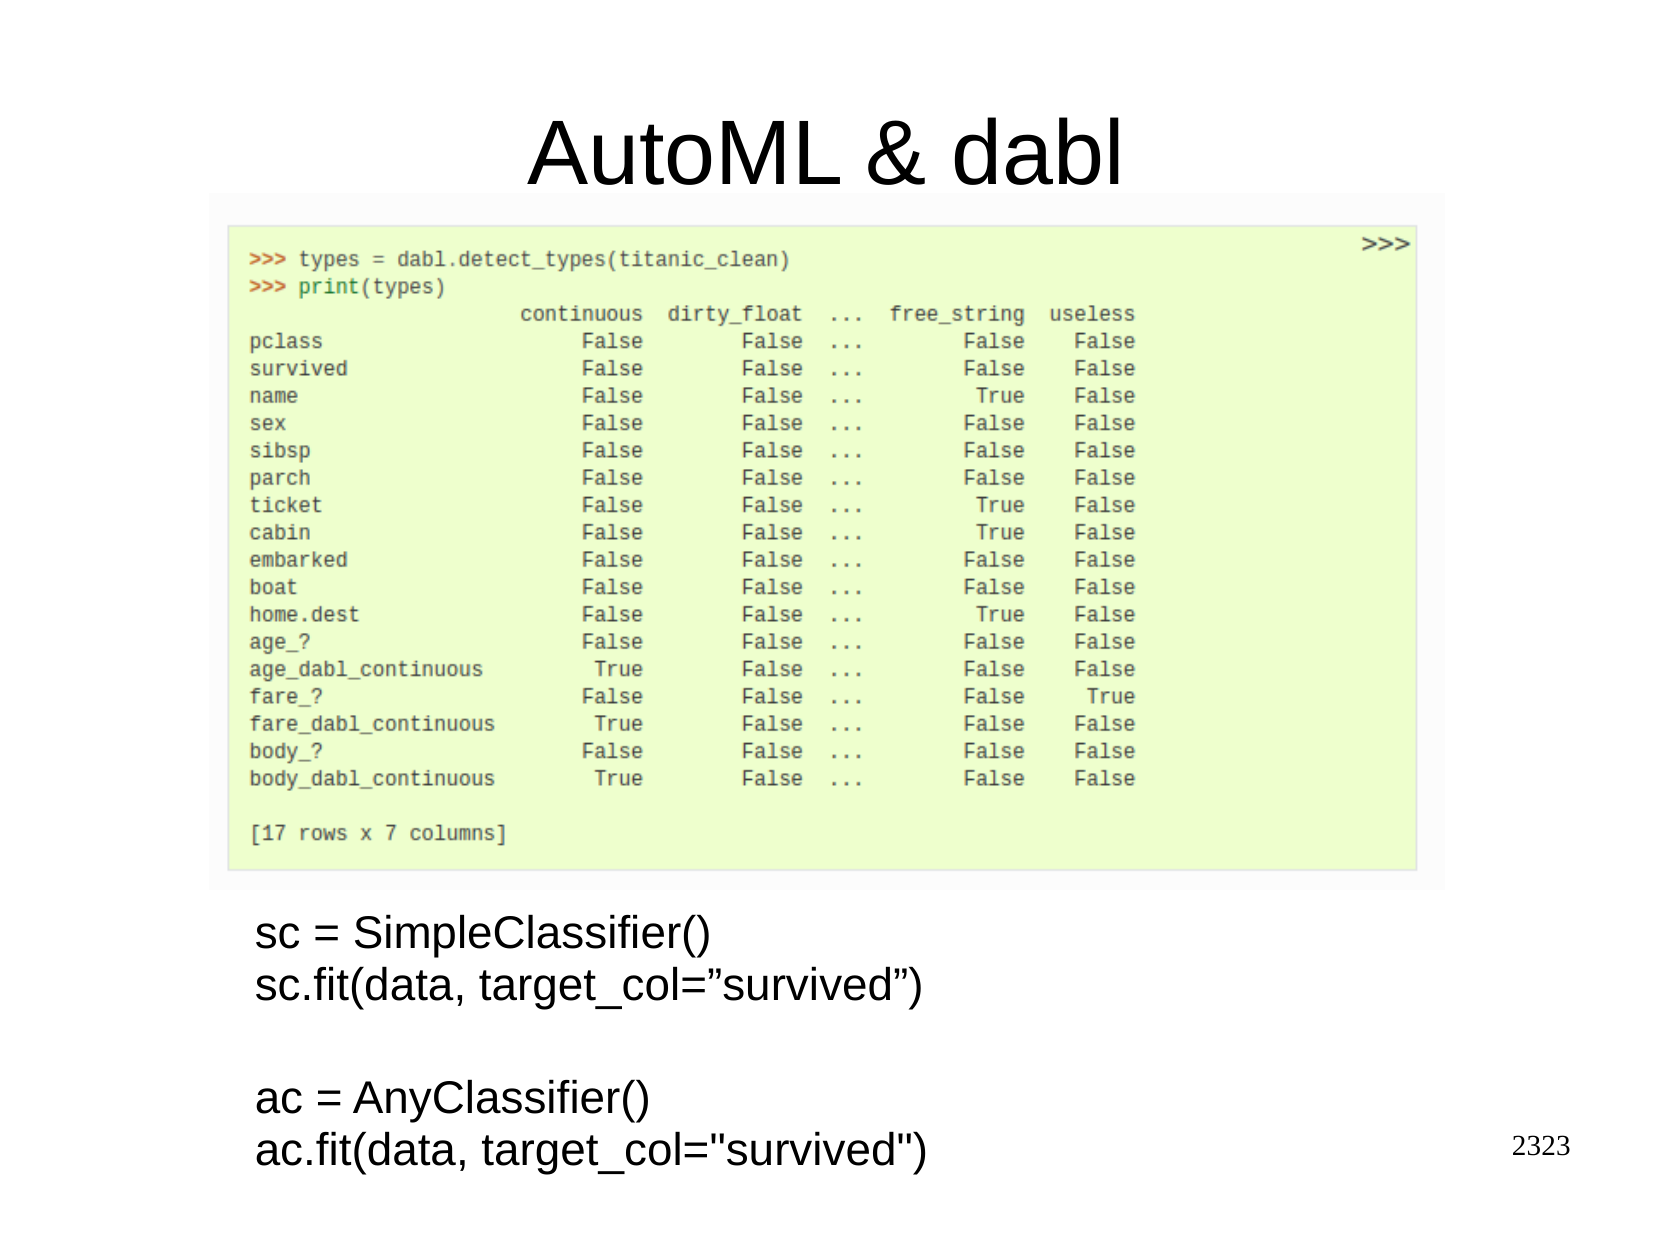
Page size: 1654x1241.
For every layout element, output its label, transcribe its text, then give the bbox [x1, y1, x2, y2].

picture [209, 193, 1445, 891]
text_box sc = SimpleClassifier() sc.fit(data, target_col=”survived”) [240, 900, 952, 1040]
text_box ac = AnyClassifier() ac.fit(data, target_col="survived") [240, 1065, 944, 1183]
title AutoML & dabl [82, 49, 1571, 257]
